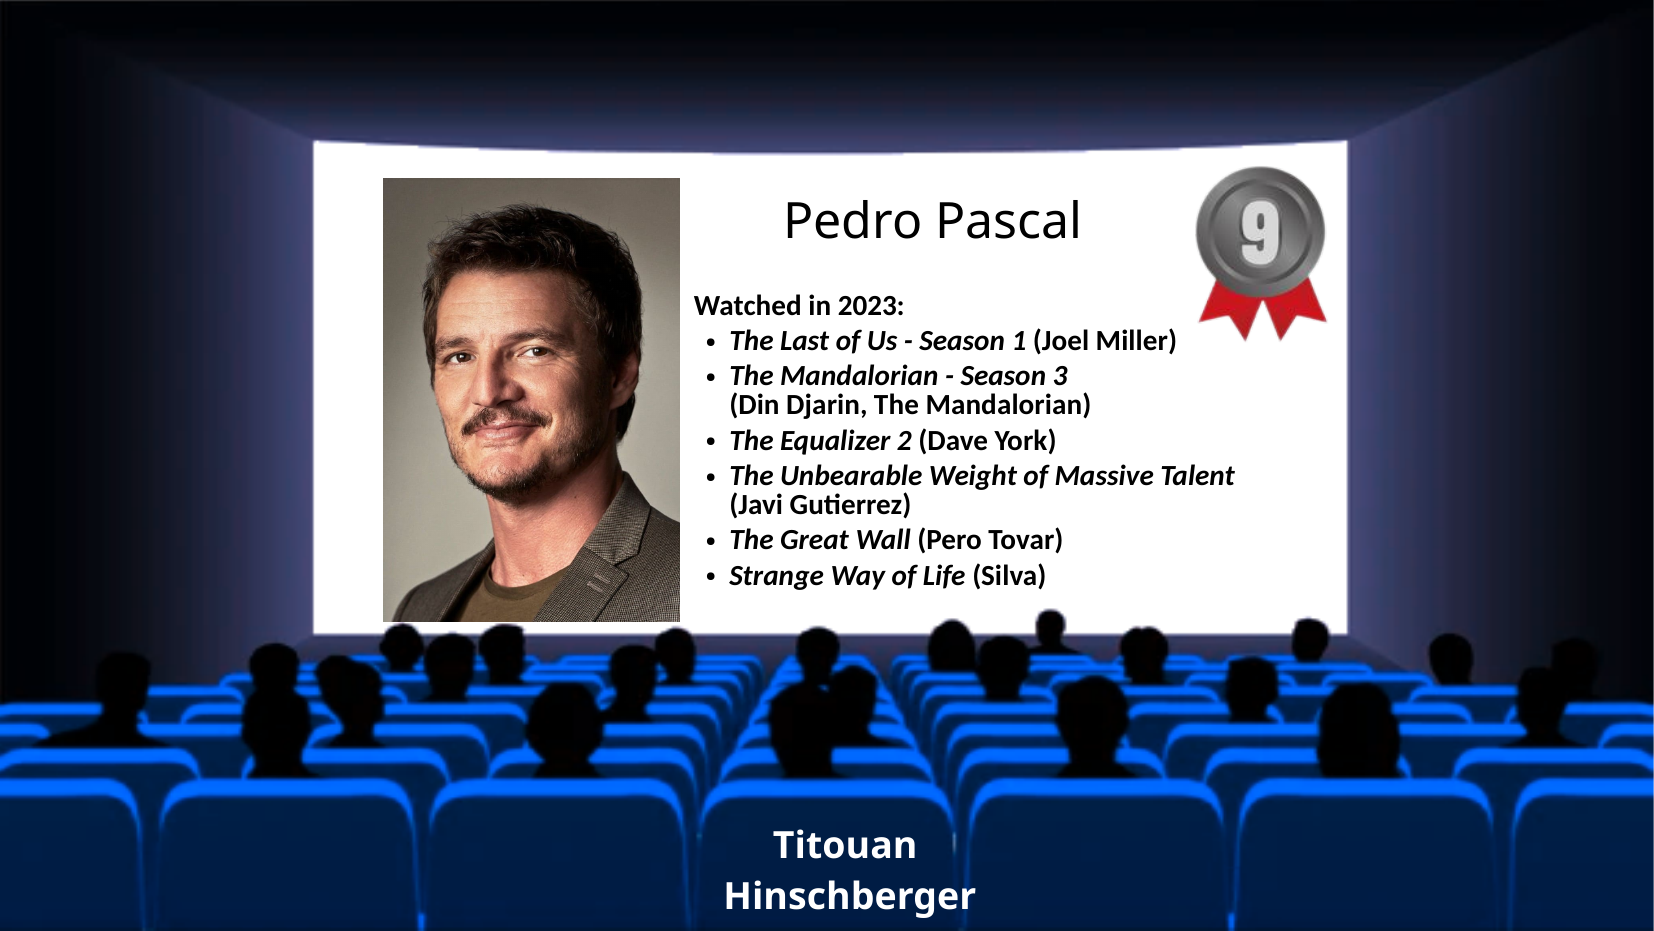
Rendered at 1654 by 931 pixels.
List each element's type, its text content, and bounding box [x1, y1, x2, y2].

text_box Watched in 2023: The Last of Us - Season 1 (Joel Miller) The Mandalorian - Season 3 (Din Djarin, The Mandalorian) The Equalizer 2 (Dave York) The Unbearable Weight of Massive Talent (Javi Gutierrez) The Great Wall (Pero Tovar) Strange Way of Life (Silva) [680, 265, 1347, 621]
picture [0, 0, 1654, 931]
text_box Pedro Pascal [679, 177, 1188, 263]
